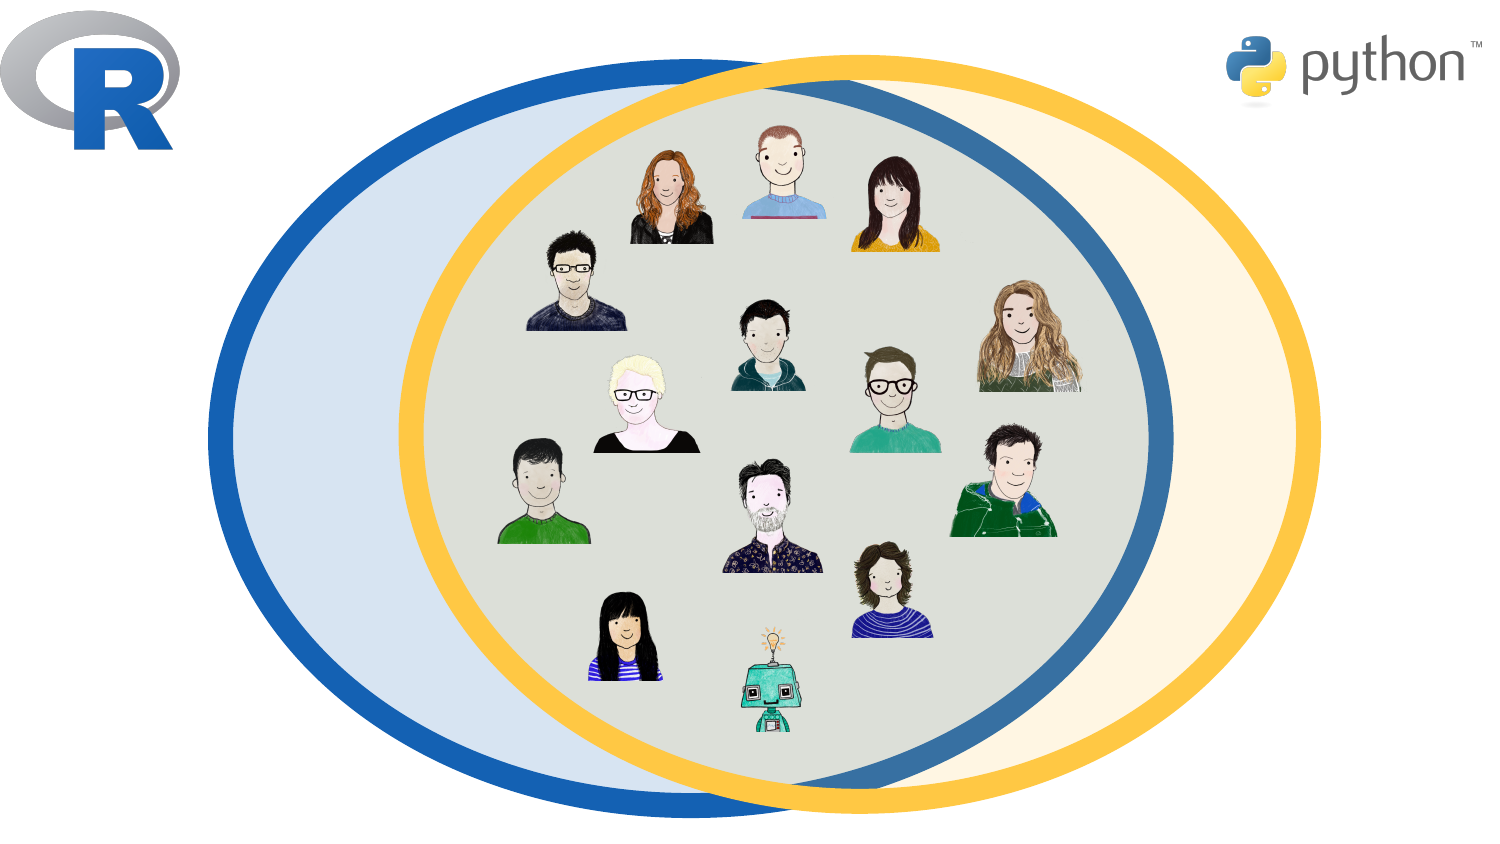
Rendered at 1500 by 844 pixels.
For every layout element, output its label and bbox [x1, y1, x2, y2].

text_box [220, 67, 1309, 806]
picture [556, 579, 691, 681]
picture [461, 105, 1120, 732]
picture [1188, 0, 1500, 182]
picture [0, 10, 180, 150]
